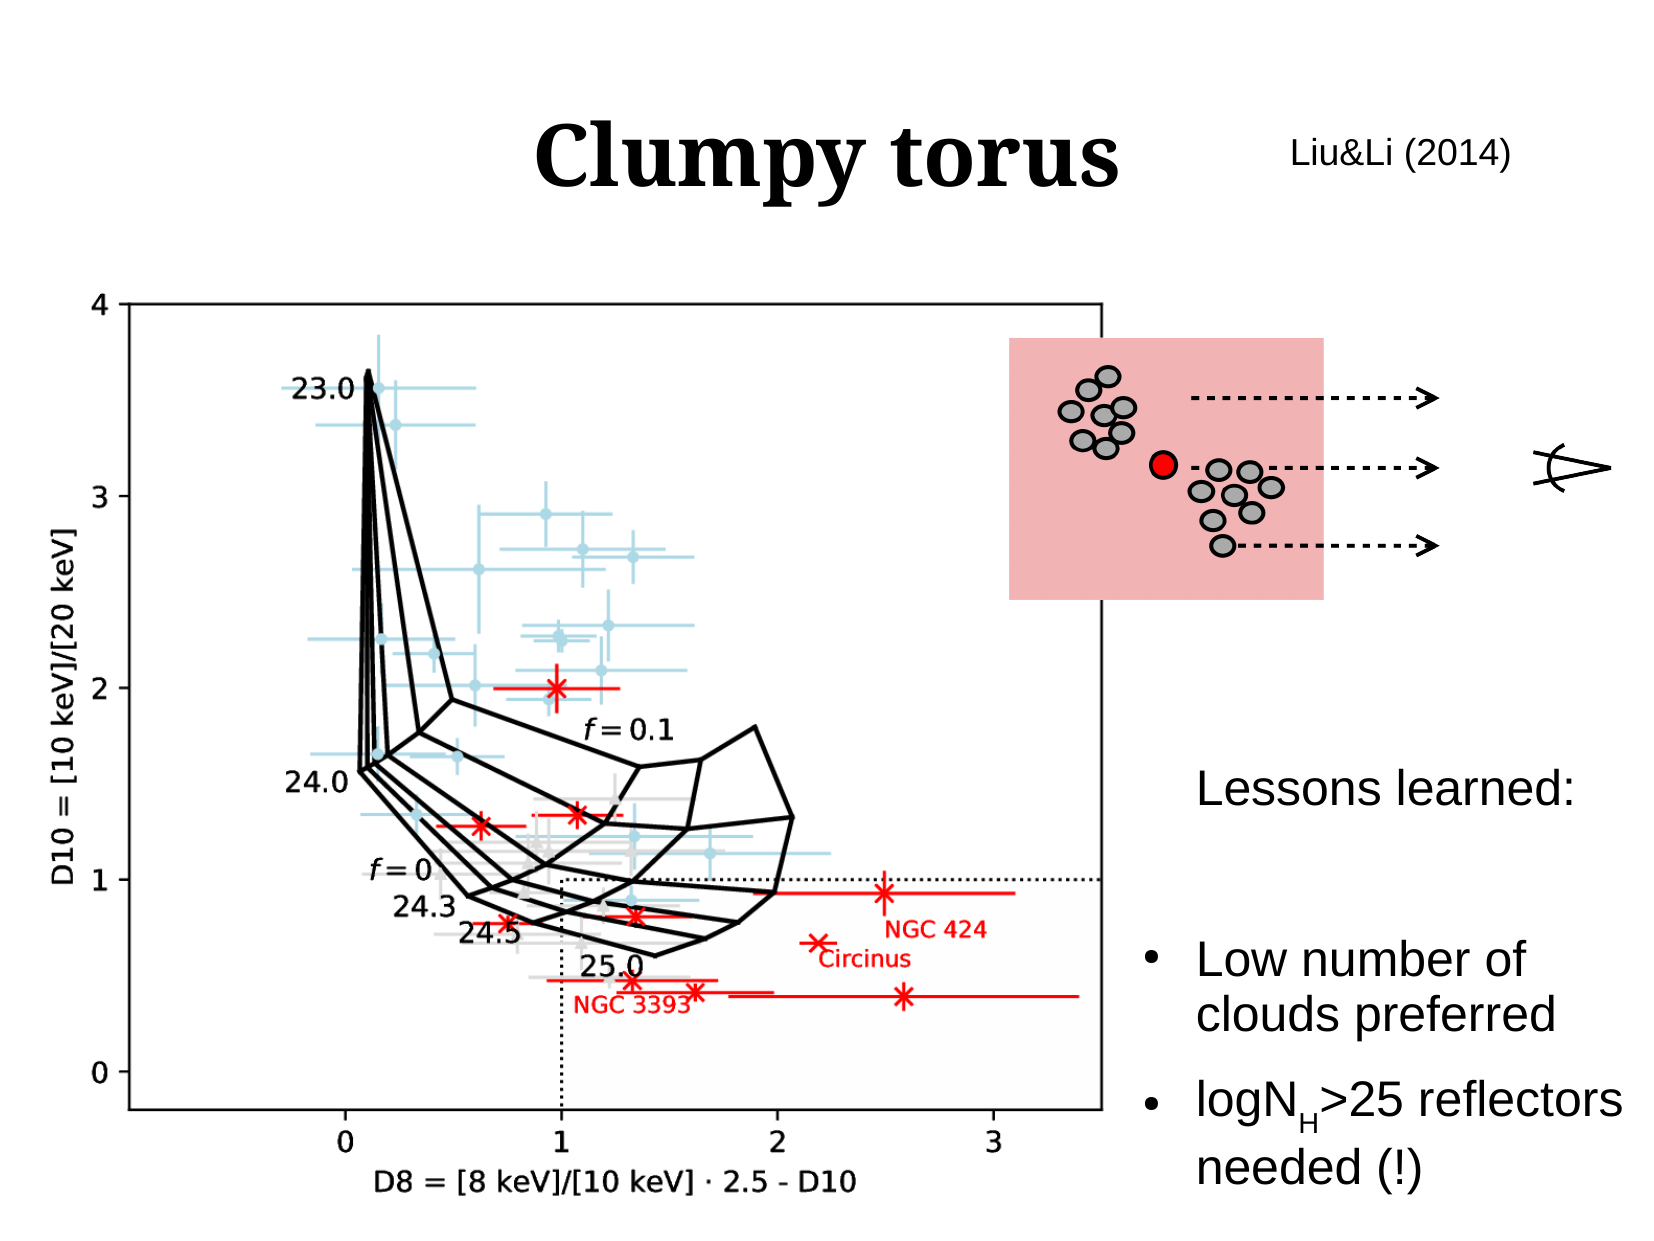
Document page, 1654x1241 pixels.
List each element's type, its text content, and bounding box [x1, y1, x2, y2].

text_box Liu&Li (2014) [1275, 124, 1576, 182]
picture [30, 272, 1613, 1220]
title Clumpy torus [82, 49, 1571, 257]
list Lessons learned: Low number of clouds preferred logNH>25 reflectors needed (!) [1125, 675, 1654, 1241]
